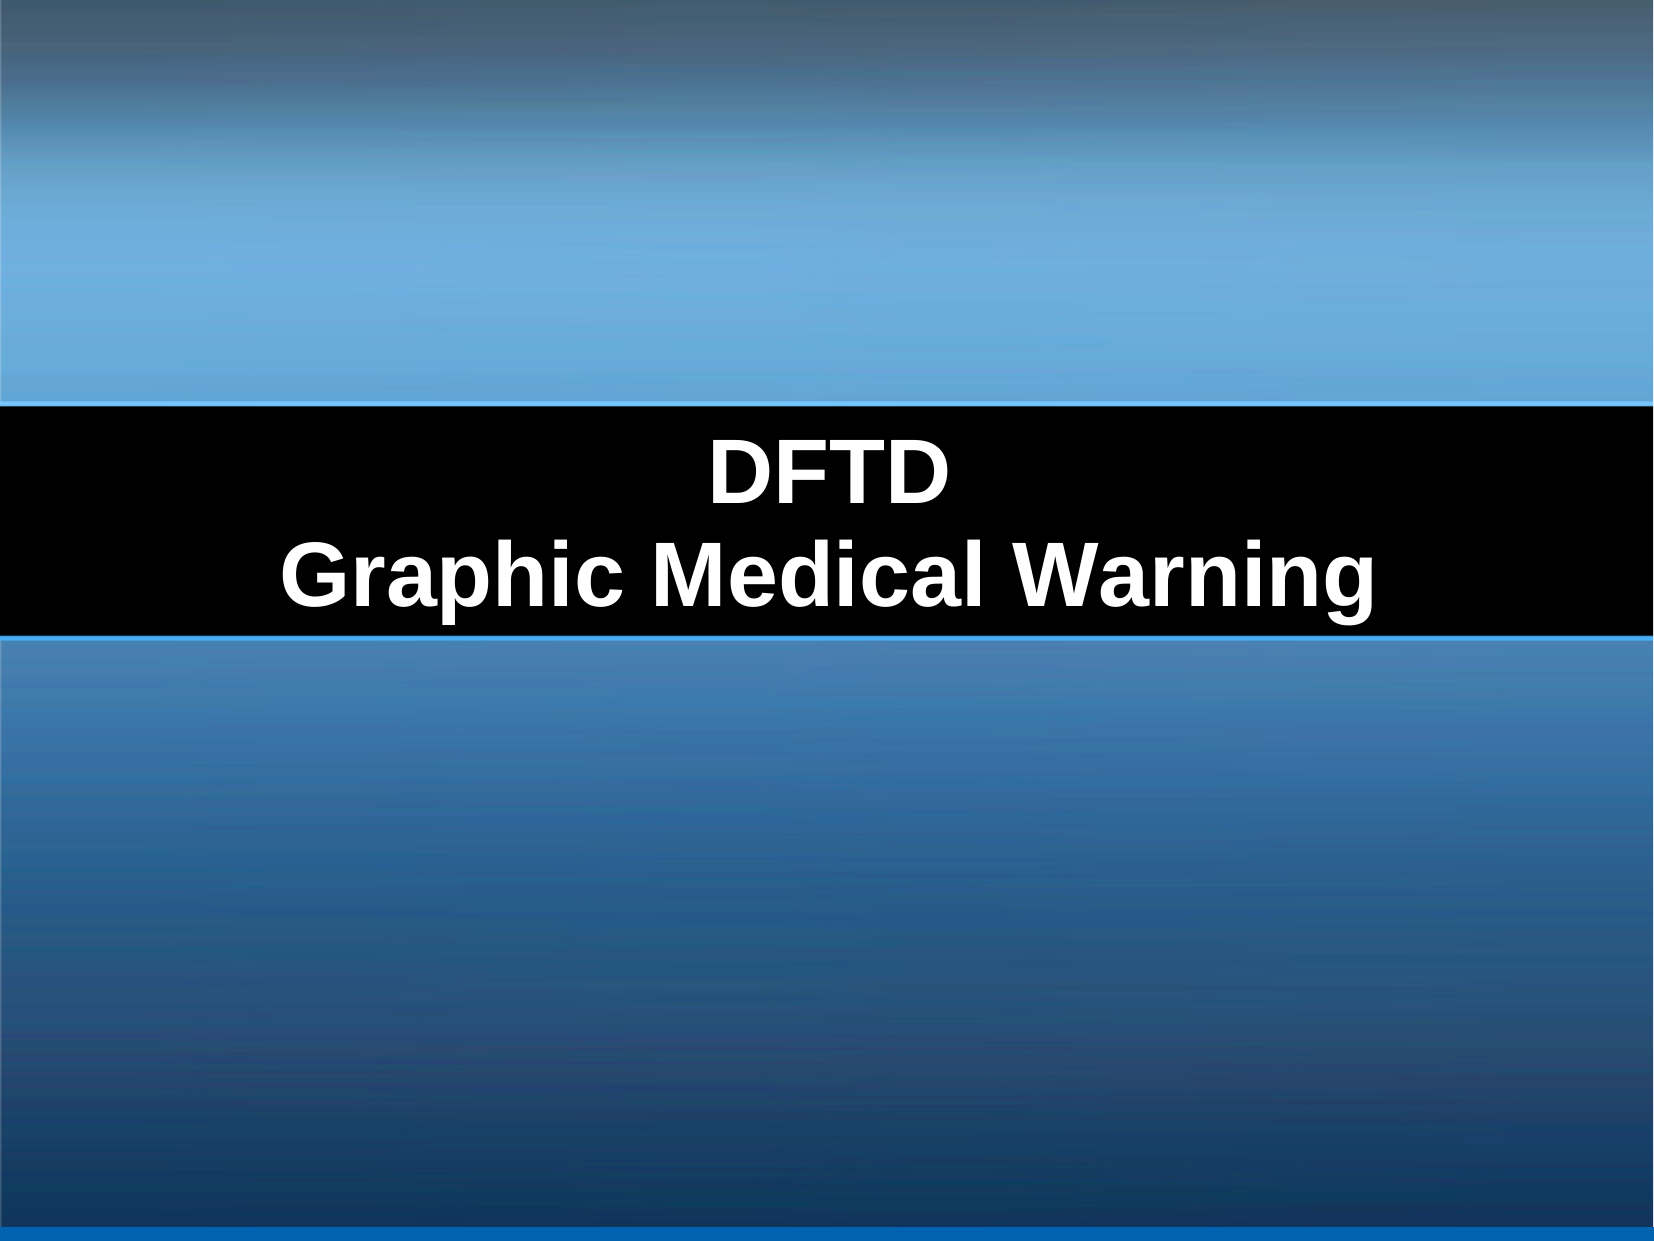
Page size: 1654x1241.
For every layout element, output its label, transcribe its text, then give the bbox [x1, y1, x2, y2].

picture [0, 0, 1654, 1227]
title DFTD Graphic Medical Warning [123, 404, 1536, 642]
